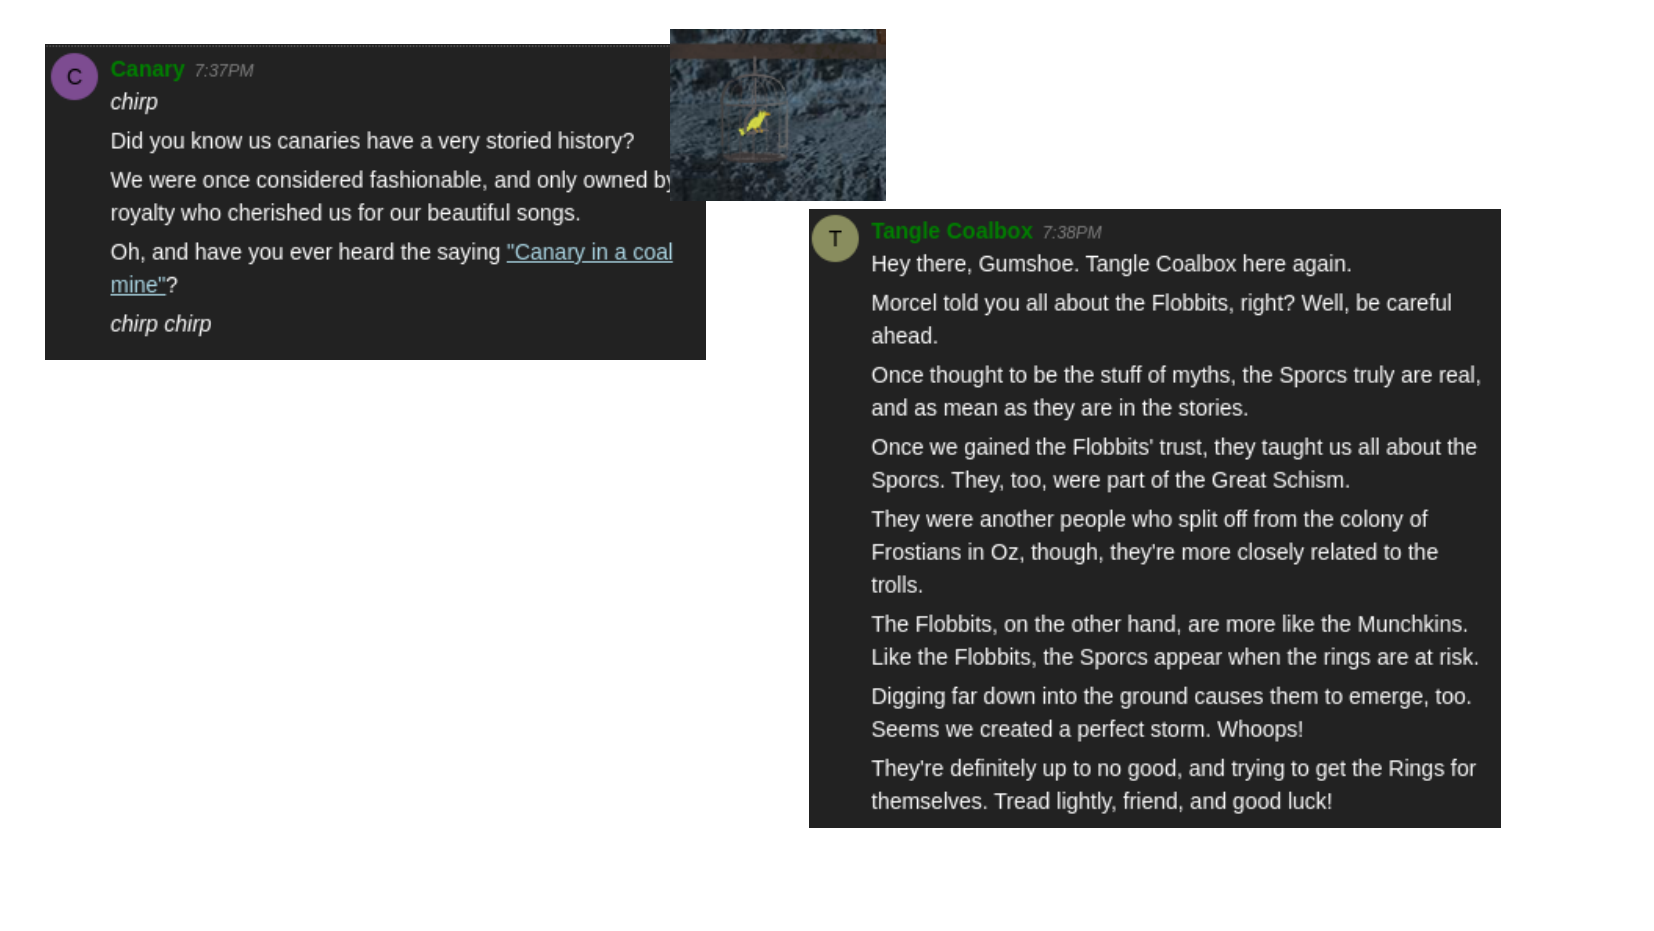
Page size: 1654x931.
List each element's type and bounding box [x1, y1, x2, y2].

picture [809, 209, 1501, 828]
picture [45, 29, 886, 361]
